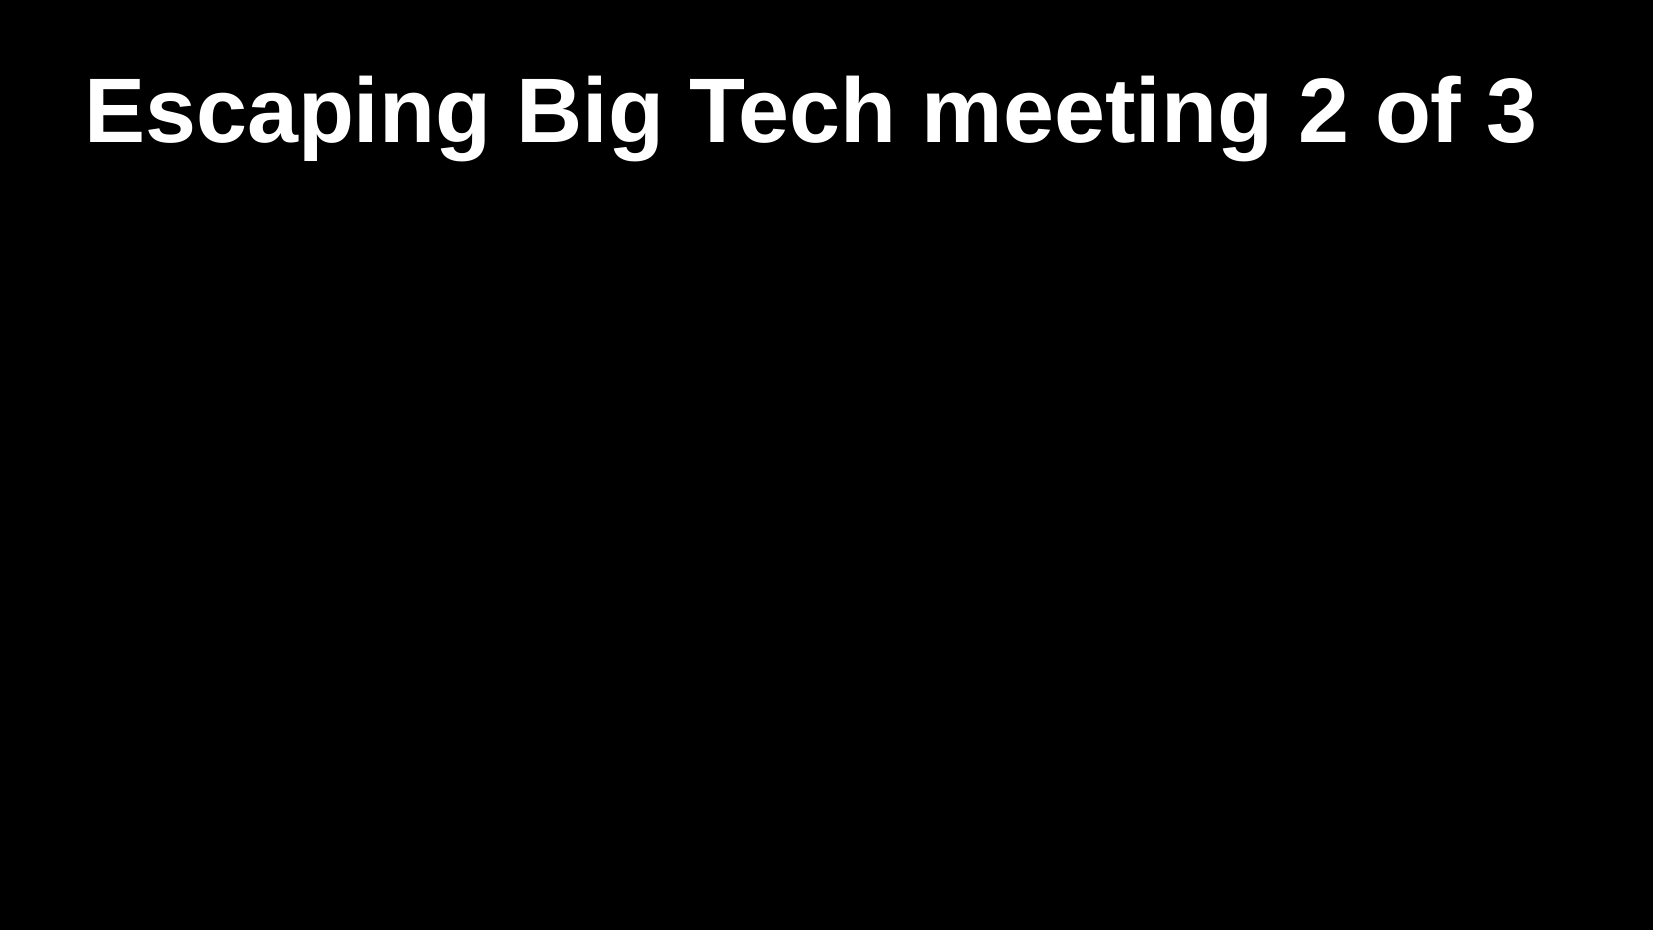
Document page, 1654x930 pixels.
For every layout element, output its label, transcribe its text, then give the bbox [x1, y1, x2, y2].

title Escaping Big Tech meeting 2 of 3 [84, 56, 1561, 166]
